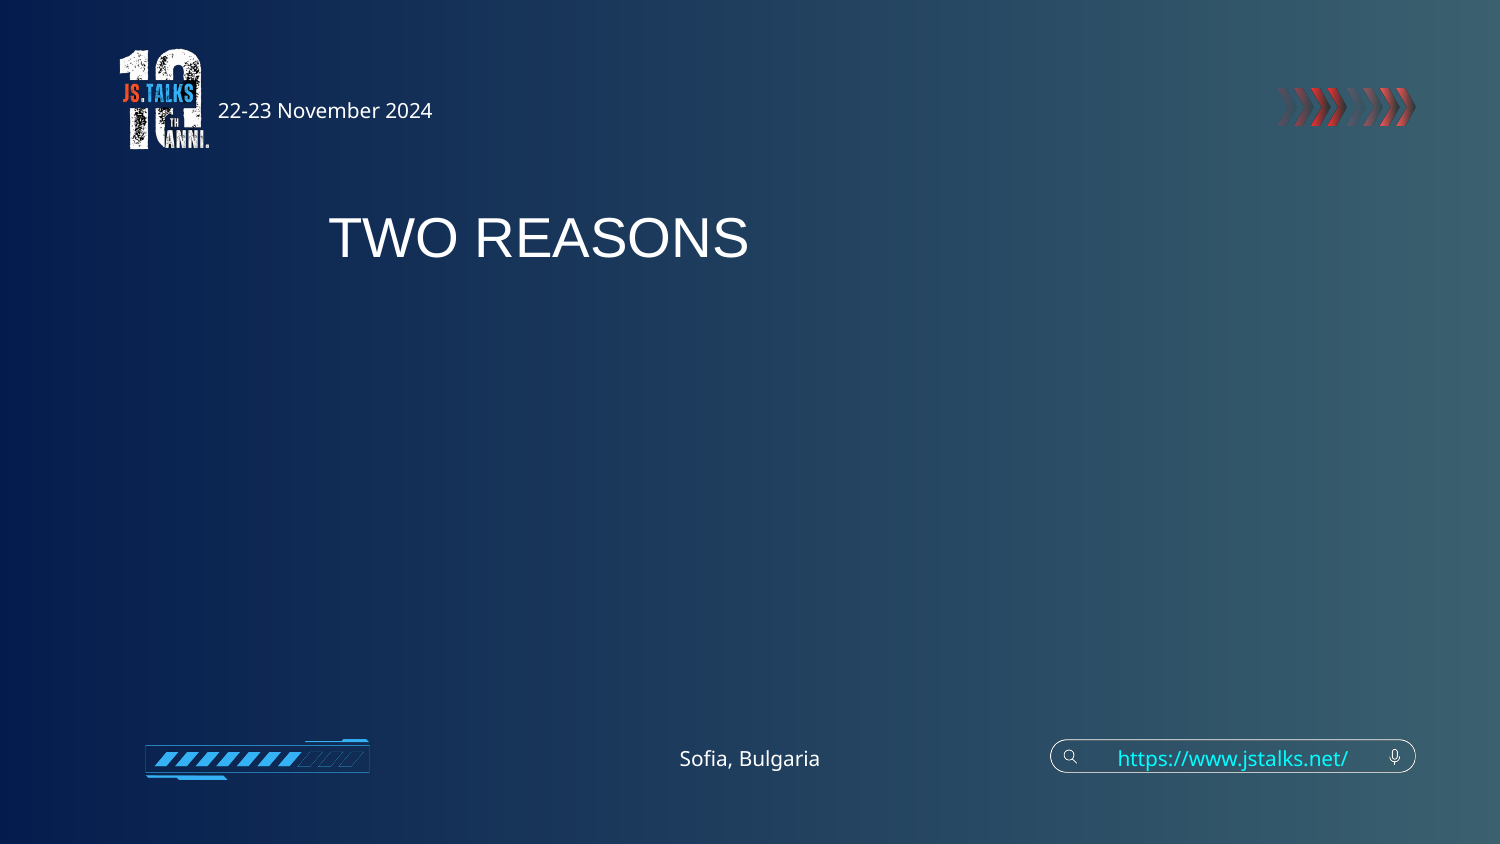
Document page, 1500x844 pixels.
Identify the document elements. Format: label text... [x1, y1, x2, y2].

text_box 22-23 November 2024 [217, 95, 507, 123]
text_box [65, 0, 258, 231]
text_box Sofia, Bulgaria [654, 744, 846, 772]
text_box [145, 739, 370, 780]
text_box [1277, 88, 1416, 126]
text_box https://www.jstalks.net/ [1103, 744, 1362, 772]
text_box TWO REASONS [328, 183, 1233, 269]
text_box [1050, 739, 1416, 773]
